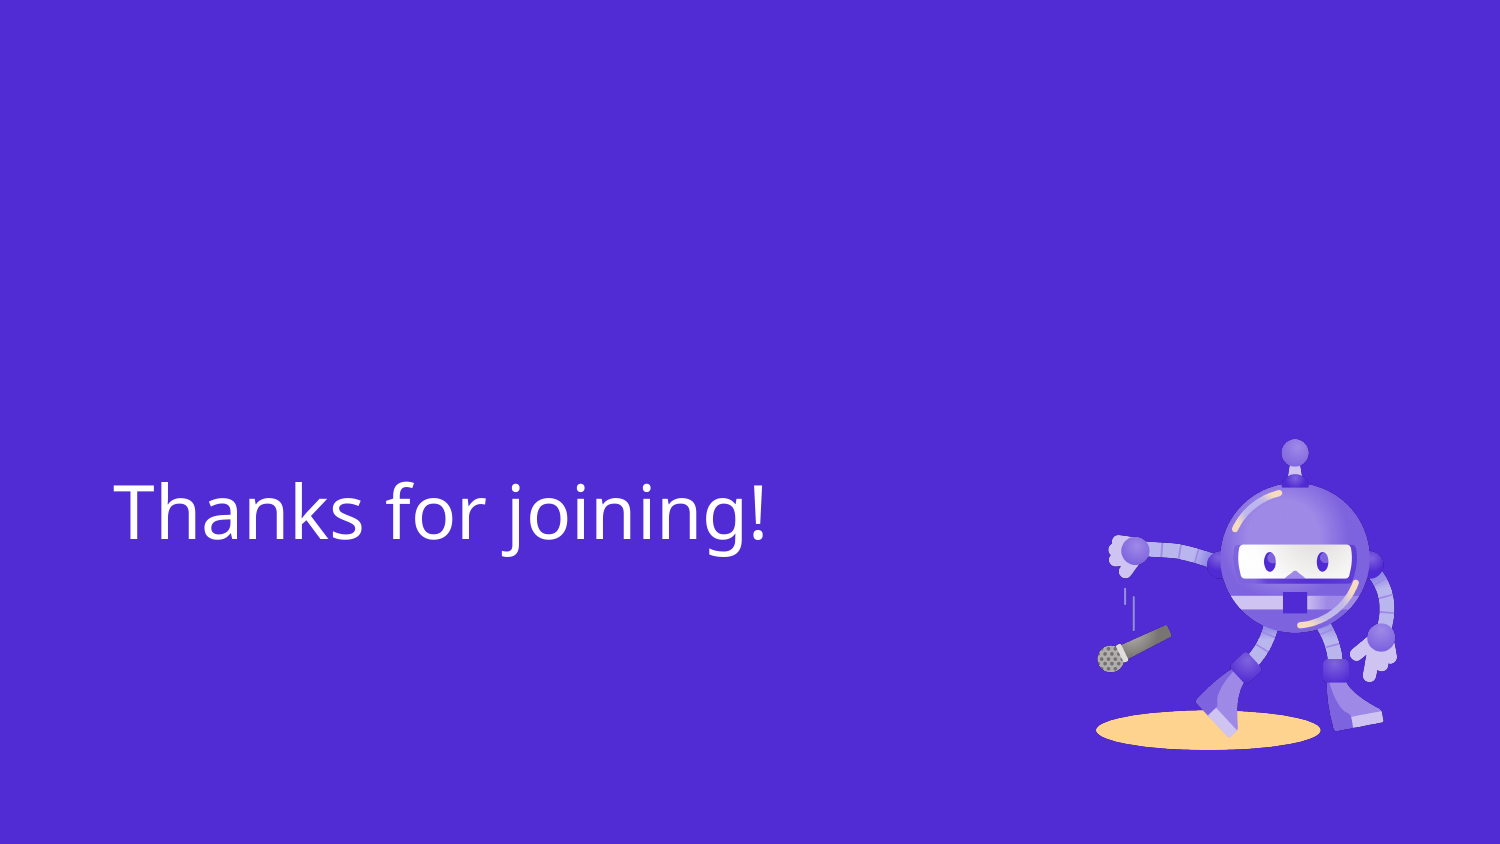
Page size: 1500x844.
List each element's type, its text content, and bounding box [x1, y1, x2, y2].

title Thanks for joining! [102, 210, 1397, 562]
picture [1096, 439, 1397, 750]
